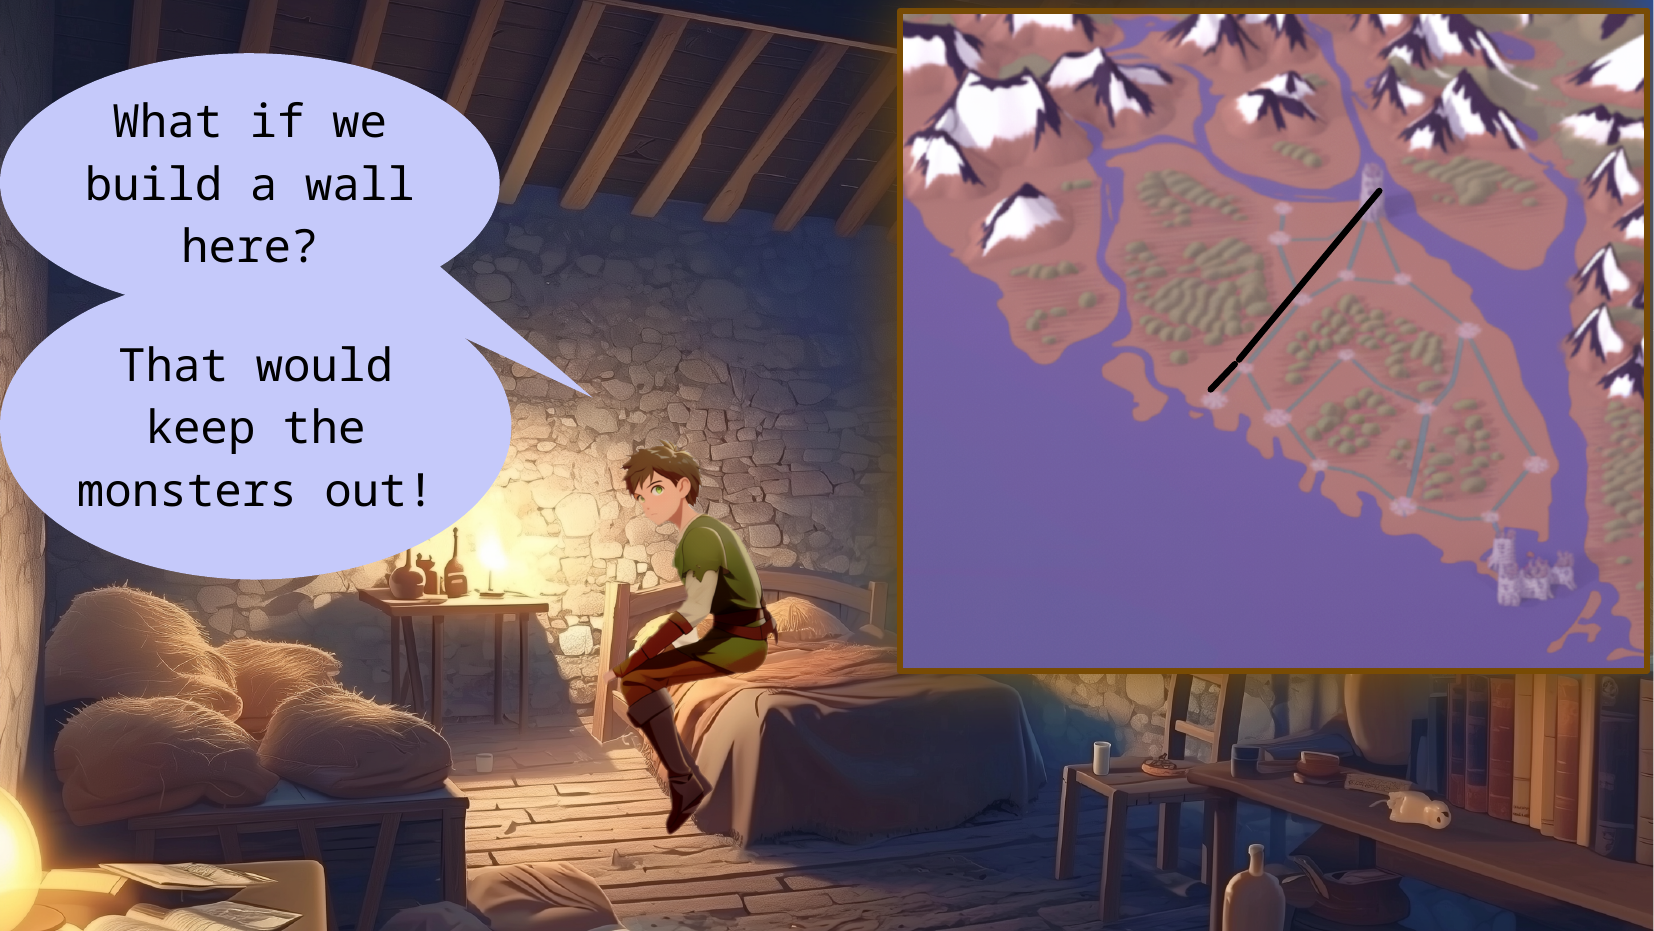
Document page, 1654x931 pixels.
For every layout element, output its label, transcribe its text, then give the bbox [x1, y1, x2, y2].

text_box What if we build a wall here? [0, 53, 593, 398]
picture [903, 13, 1644, 668]
picture [0, 195, 122, 412]
picture [0, 0, 1654, 931]
text_box That would keep the monsters out! [0, 272, 512, 580]
